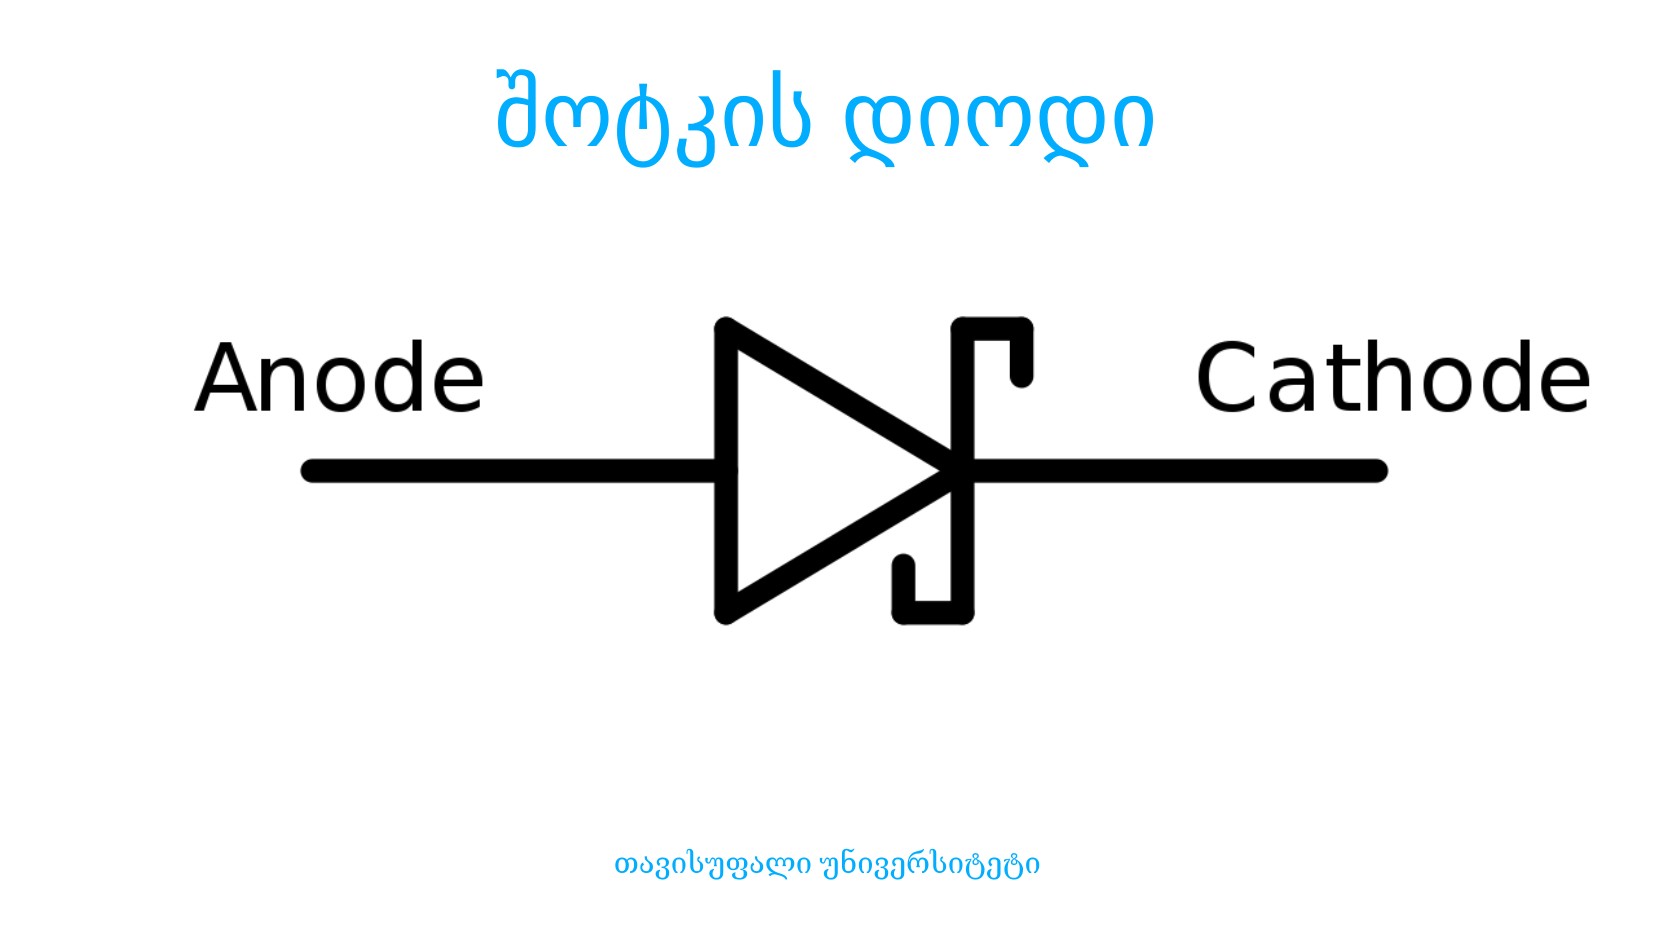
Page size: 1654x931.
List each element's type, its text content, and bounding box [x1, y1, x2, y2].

title შოტკის დიოდი [82, 37, 1571, 193]
picture [17, 116, 1654, 826]
